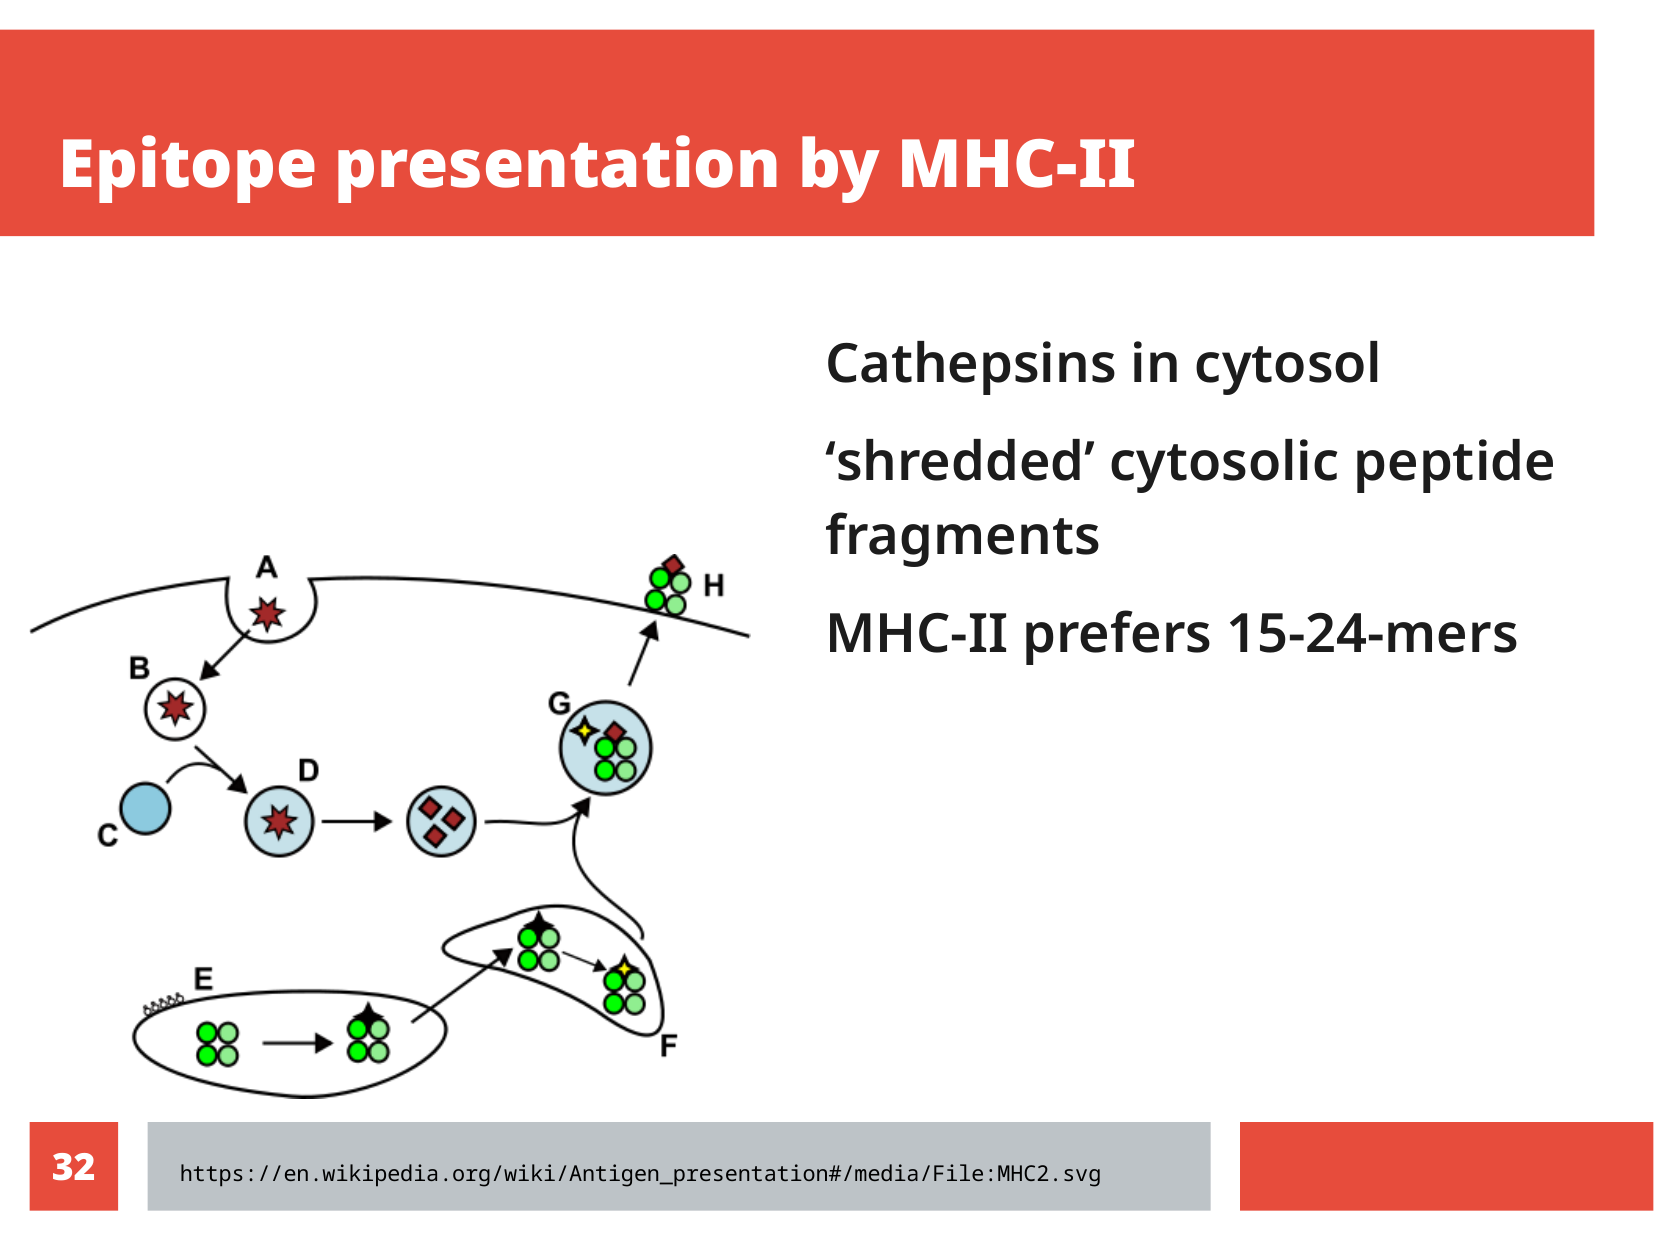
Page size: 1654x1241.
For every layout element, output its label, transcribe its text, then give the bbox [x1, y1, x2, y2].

picture [29, 554, 751, 1099]
text_box https://en.wikipedia.org/wiki/Antigen_presentation#/media/File:MHC2.svg [165, 1150, 976, 1188]
title Epitope presentation by MHC-II [59, 59, 1595, 207]
list Cathepsins in cytosol ‘shredded’ cytosolic peptide fragments MHC-II prefers 15-24-mers [825, 324, 1565, 1093]
